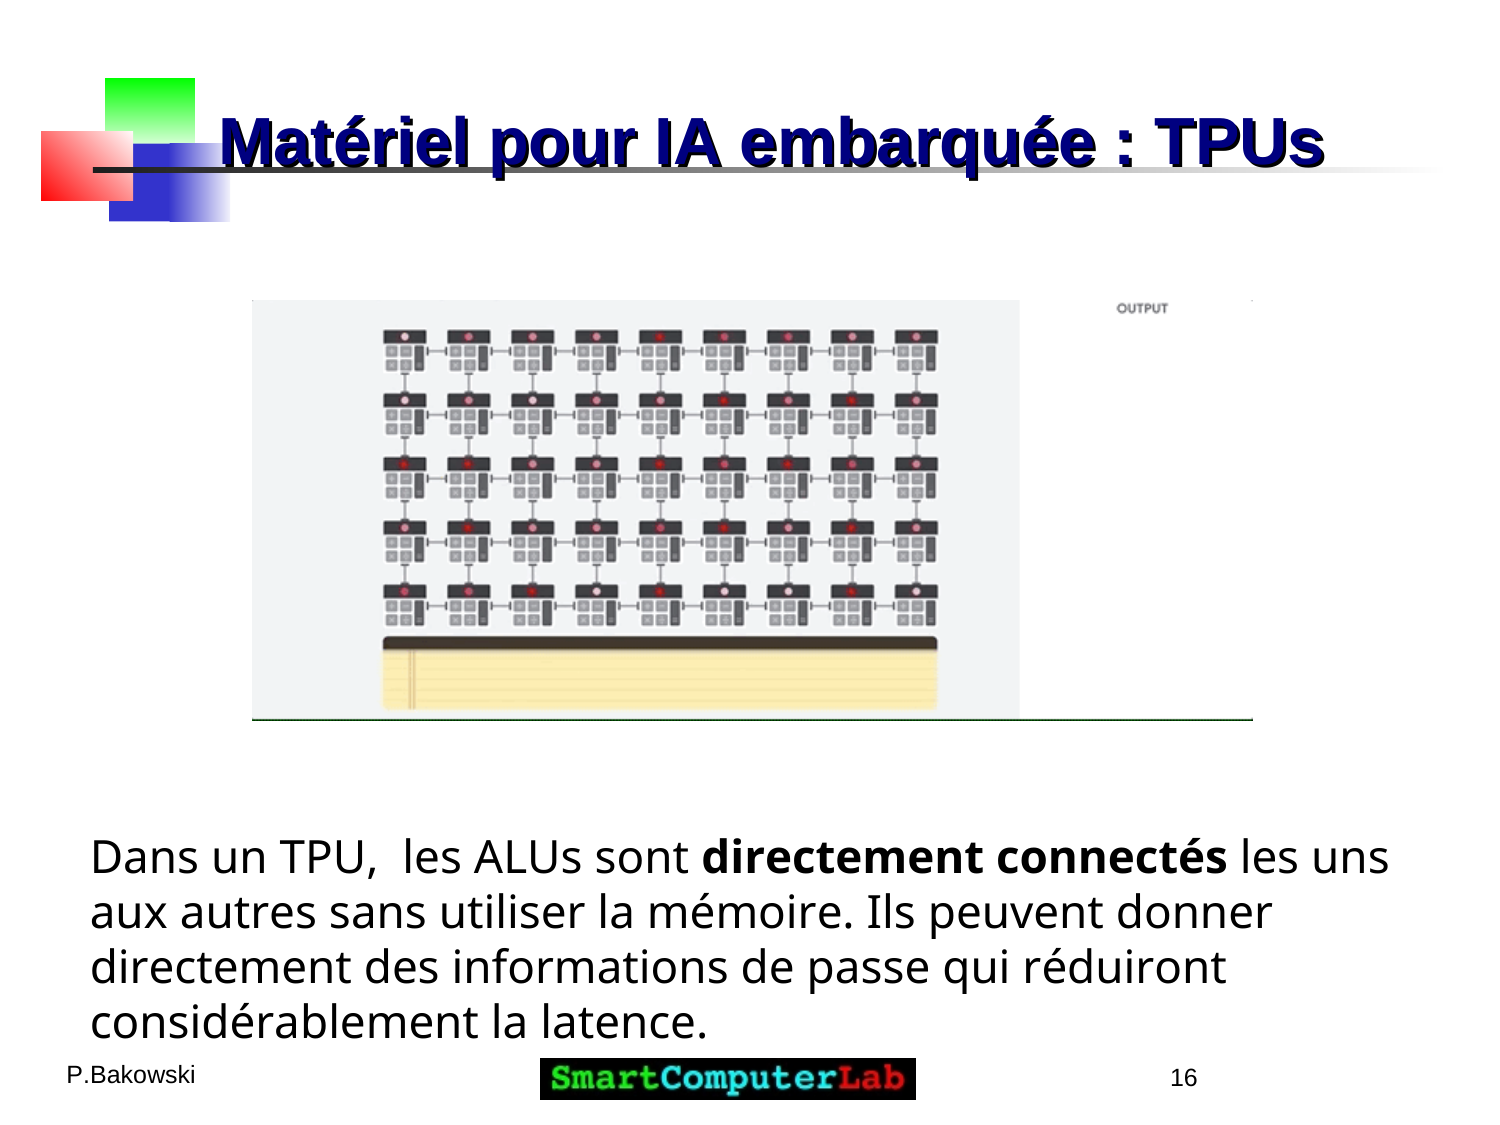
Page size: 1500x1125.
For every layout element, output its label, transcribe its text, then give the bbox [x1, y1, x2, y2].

title Matériel pour IA embarquée : TPUs [203, 90, 1456, 186]
picture [252, 300, 1253, 721]
text_box Dans un TPU, les ALUs sont directement connectés les uns aux autres sans utiliser la mémoire. Ils peuvent donner directement des informations de passe qui réduiront considérablement la latence. [75, 820, 1426, 1056]
picture [540, 1058, 916, 1100]
